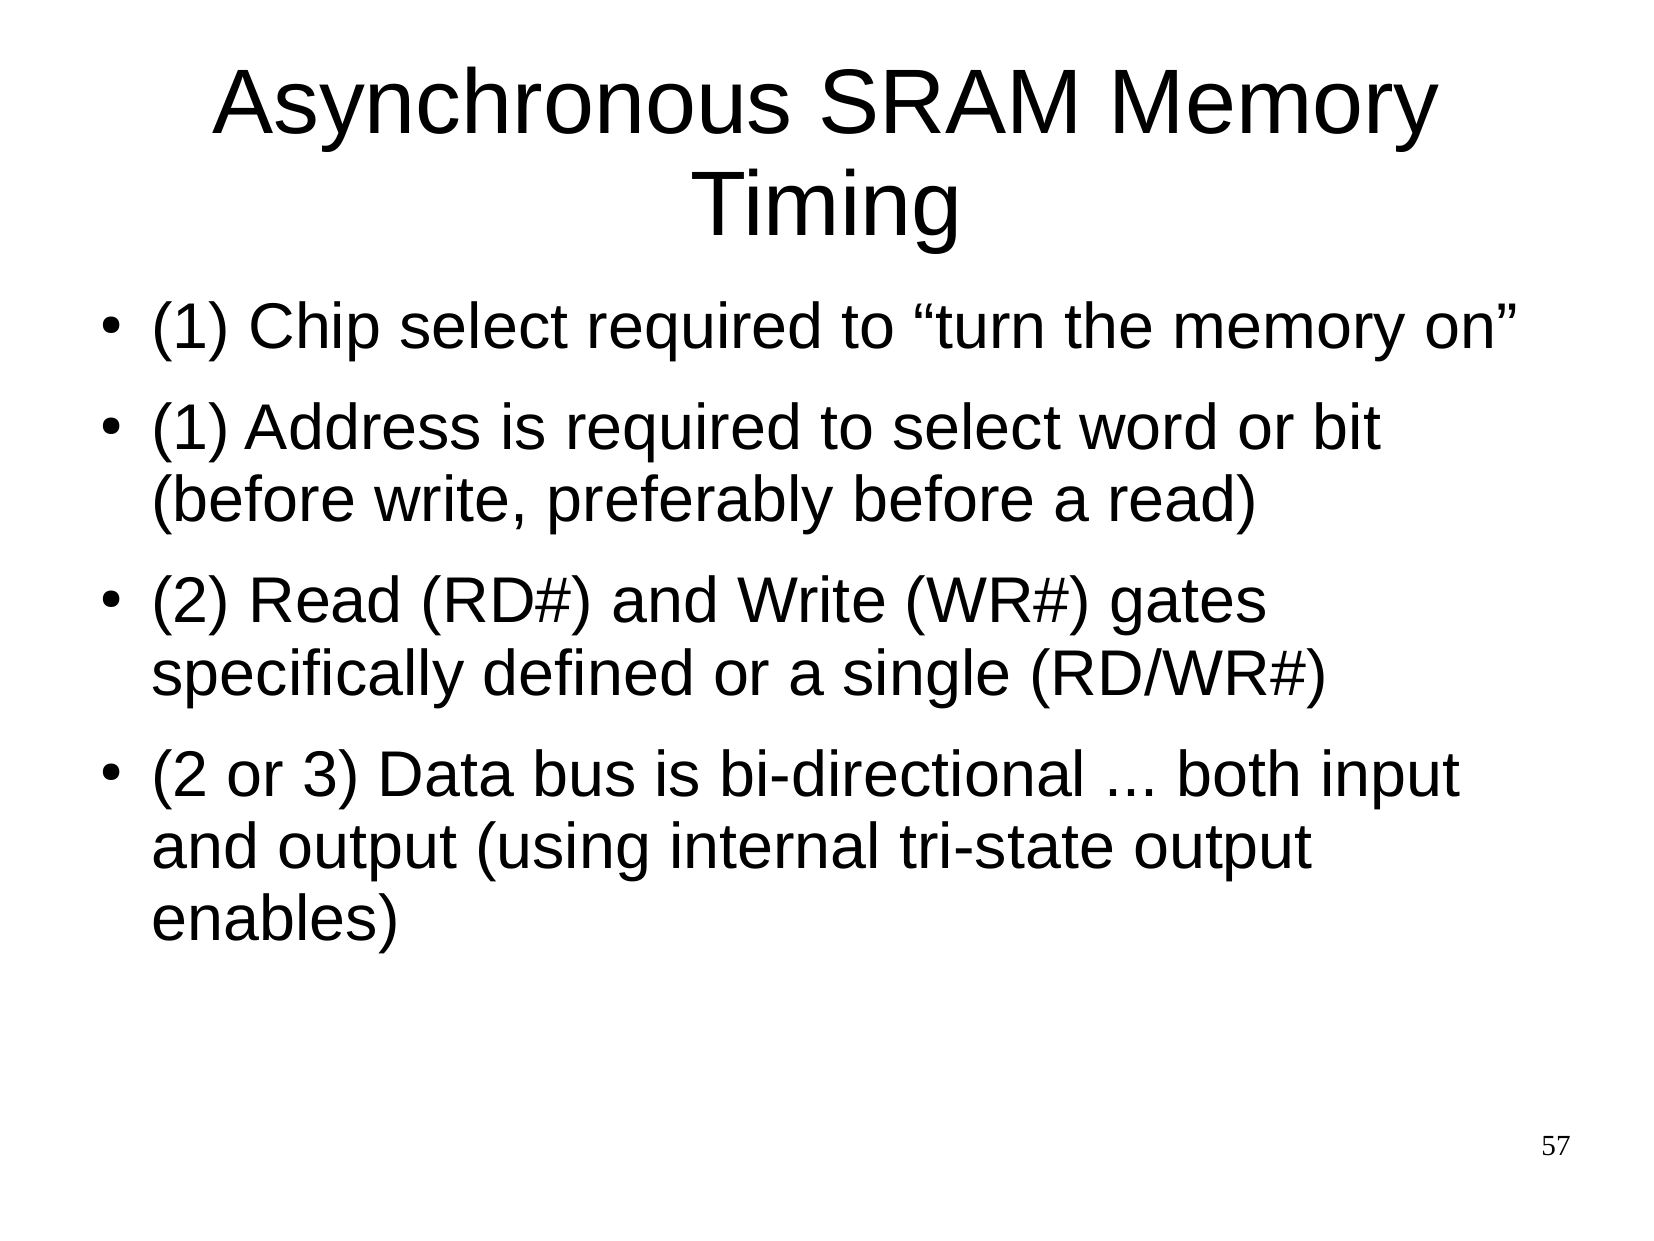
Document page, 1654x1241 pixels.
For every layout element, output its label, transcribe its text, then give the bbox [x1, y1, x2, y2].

title Asynchronous SRAM Memory Timing [82, 49, 1571, 257]
list (1) Chip select required to “turn the memory on” (1) Address is required to select word or bit (before write, preferably before a read) (2) Read (RD#) and Write (WR#) gates specifically defined or a single (RD/WR#) (2 or 3) Data bus is bi-directional ... both input and output (using internal tri-state output enables) [82, 290, 1538, 1010]
